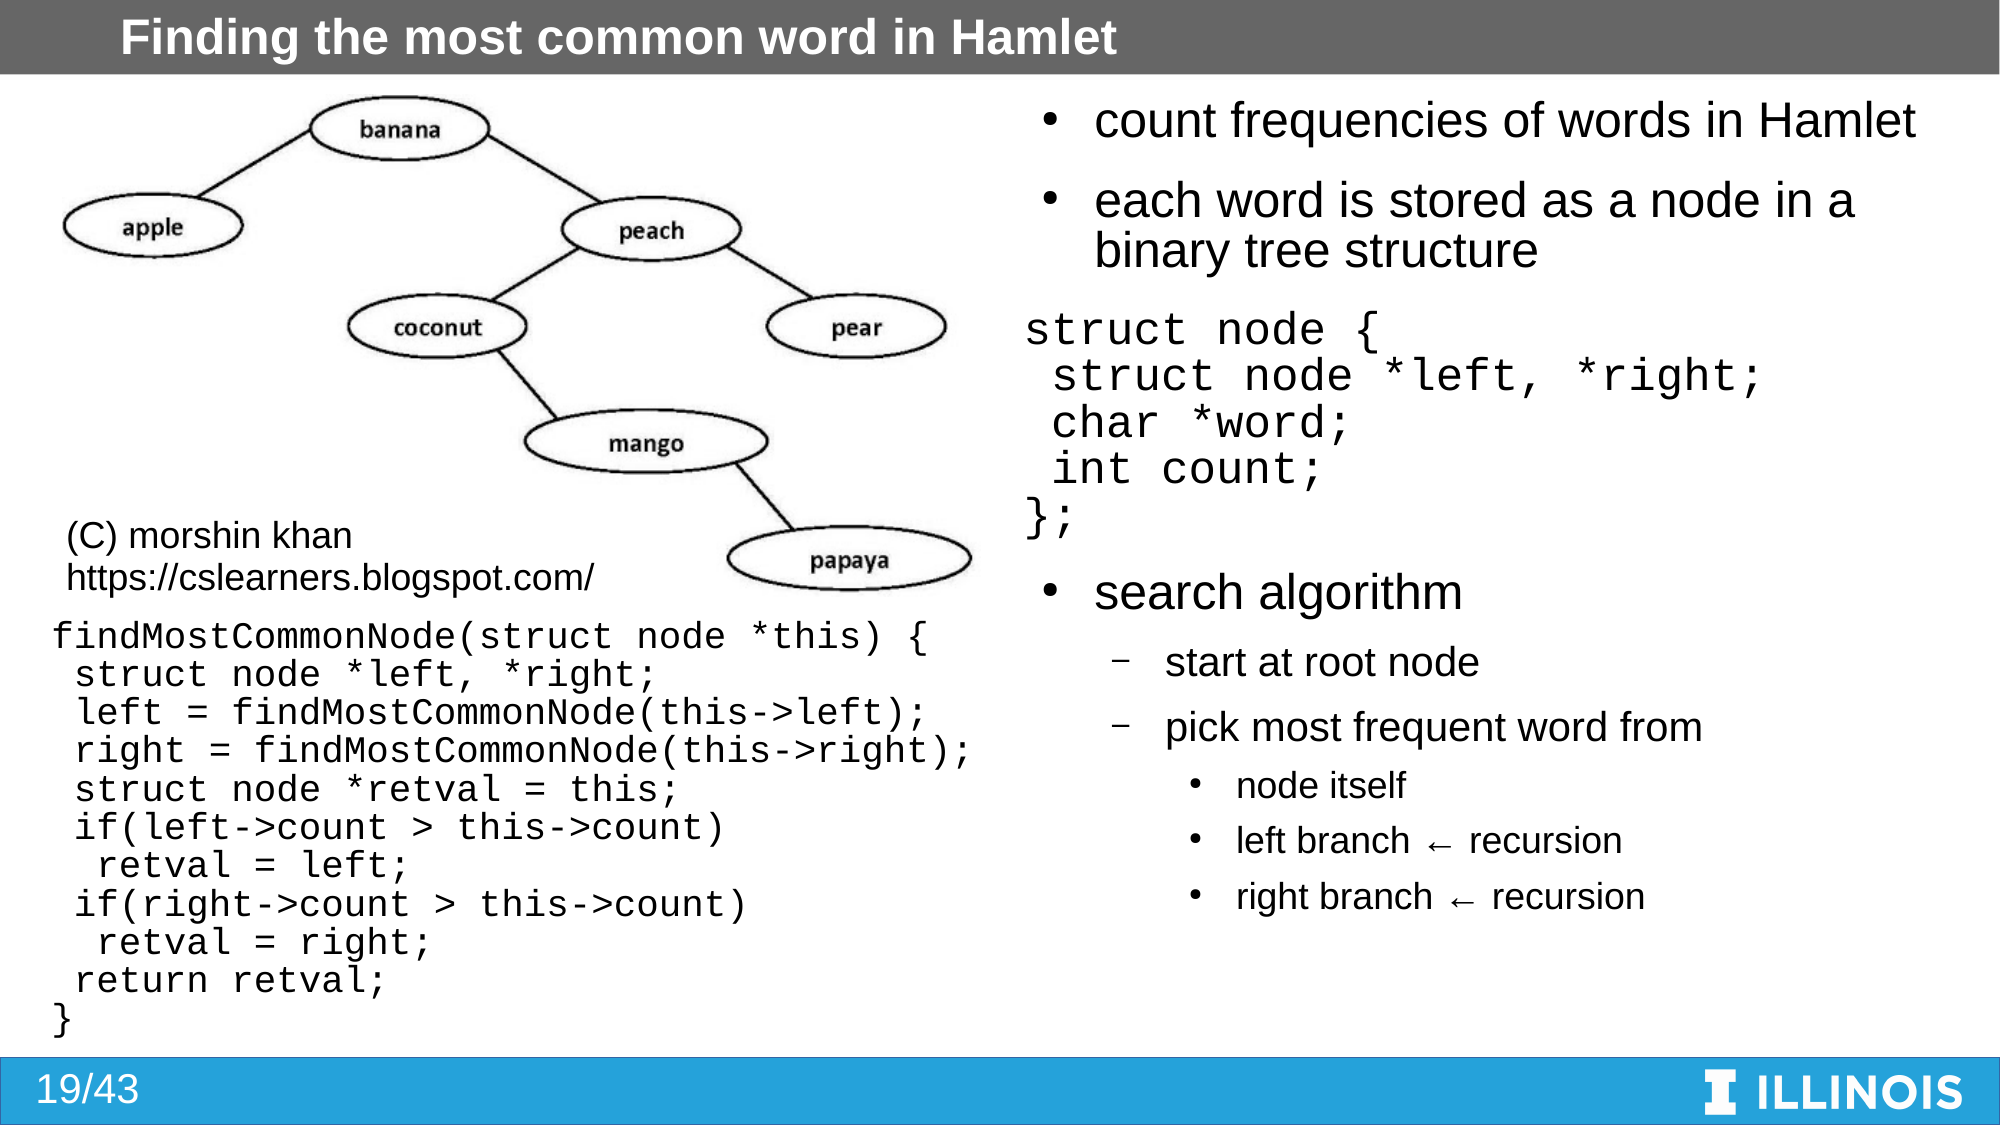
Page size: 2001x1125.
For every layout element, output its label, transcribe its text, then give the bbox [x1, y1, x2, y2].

list findMostCommonNode(struct node *this) { struct node *left, *right; left = findMostCommonNode(this->left); right = findMostCommonNode(this->right); struct node *retval = this; if(left->count > this->count) retval = left; if(right->count > this->count) retval = right; return retval; } [51, 617, 978, 1052]
list count frequencies of words in Hamlet each word is stored as a node in a binary tree structure struct node { struct node *left, *right; char *word; int count; }; search algorithm start at root node pick most frequent word from node itself left branch ← recursion right branch ← recursion [1023, 97, 1950, 1058]
title Finding the most common word in Hamlet [0, 0, 2000, 75]
picture [1705, 1069, 1962, 1115]
picture [62, 94, 981, 597]
text_box (C) morshin khan https://cslearners.blogspot.com/ [51, 506, 776, 606]
